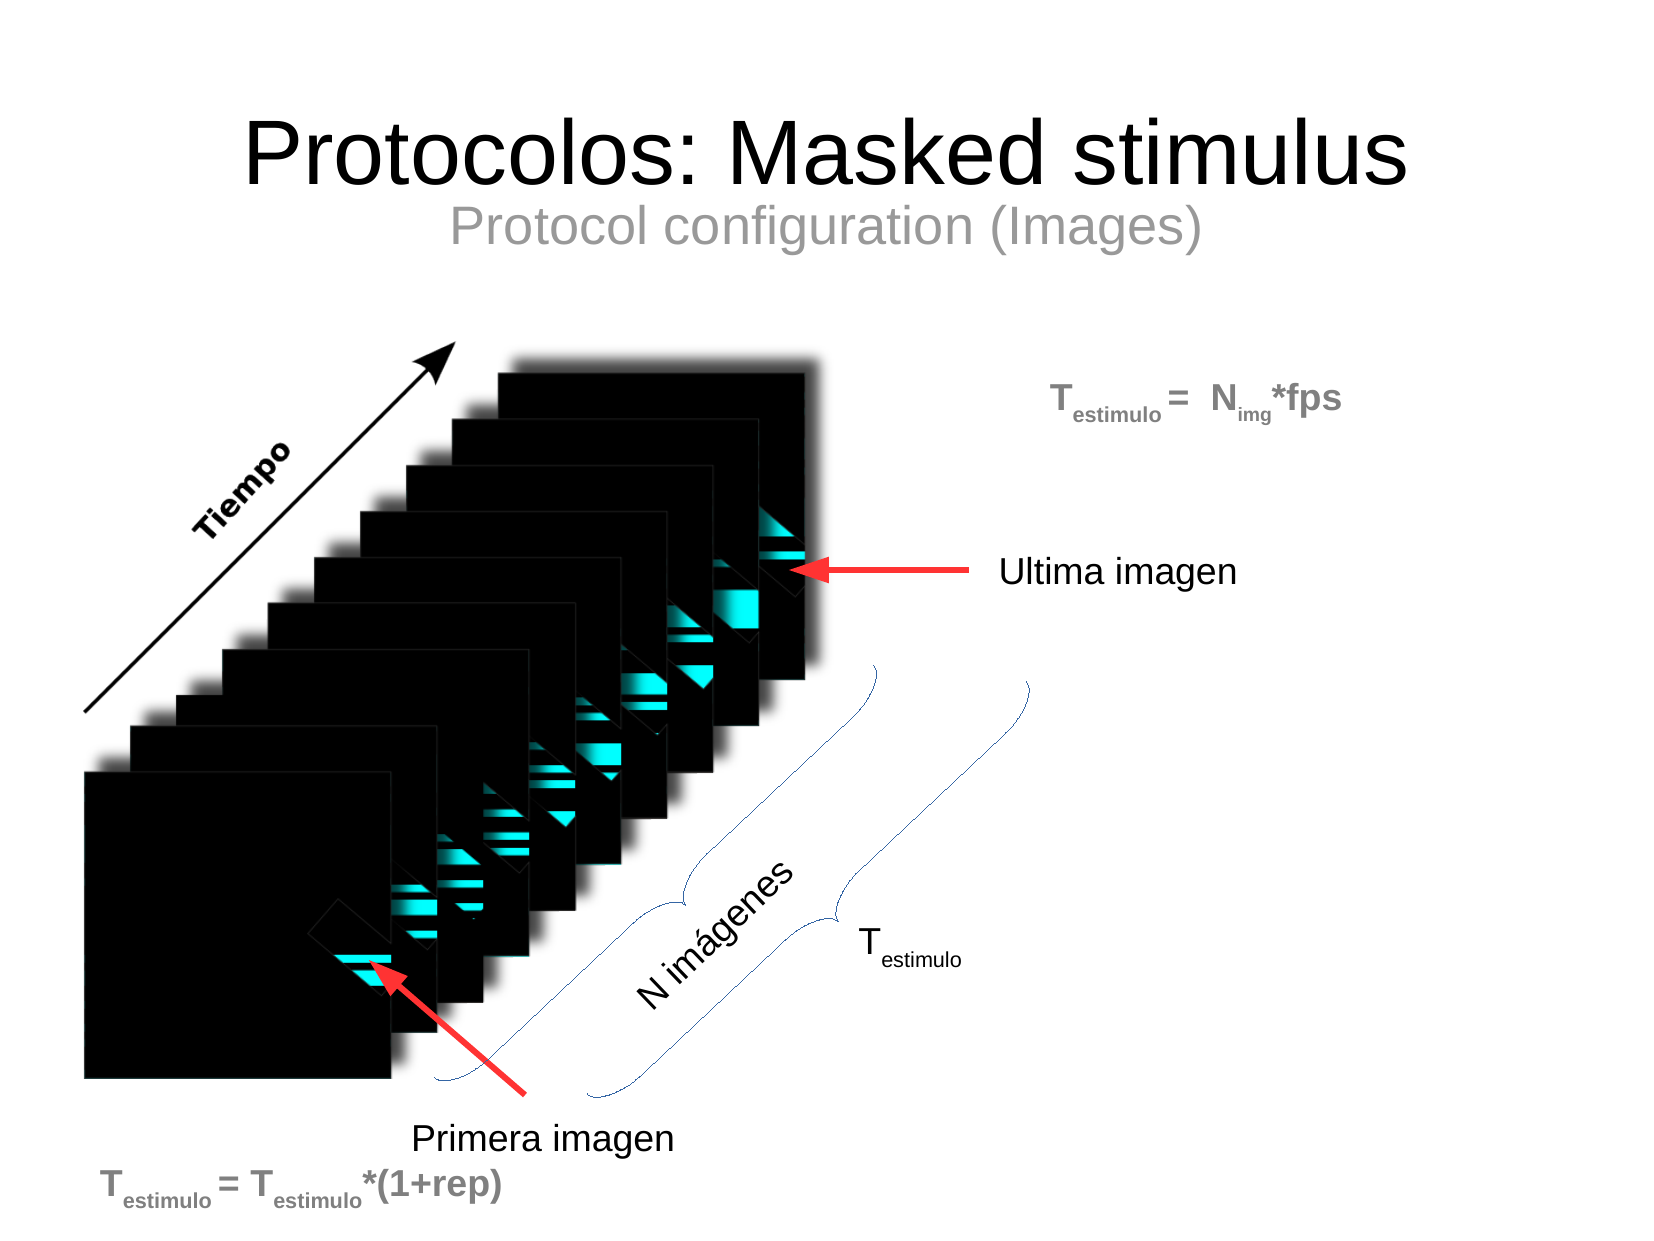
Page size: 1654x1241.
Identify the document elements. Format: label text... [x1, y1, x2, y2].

text_box Testimulo = Nimg*fps [1035, 369, 1358, 436]
text_box Testimulo = Testimulo*(1+rep) [85, 1155, 518, 1221]
text_box N imágenes [612, 834, 818, 1034]
picture [83, 340, 834, 1080]
text_box Primera imagen [396, 1110, 691, 1167]
text_box Testimulo [843, 913, 977, 980]
text_box Ultima imagen [983, 543, 1253, 601]
title Protocolos: Masked stimulus [82, 49, 1571, 195]
title Protocol configuration (Images) [82, 195, 1571, 257]
